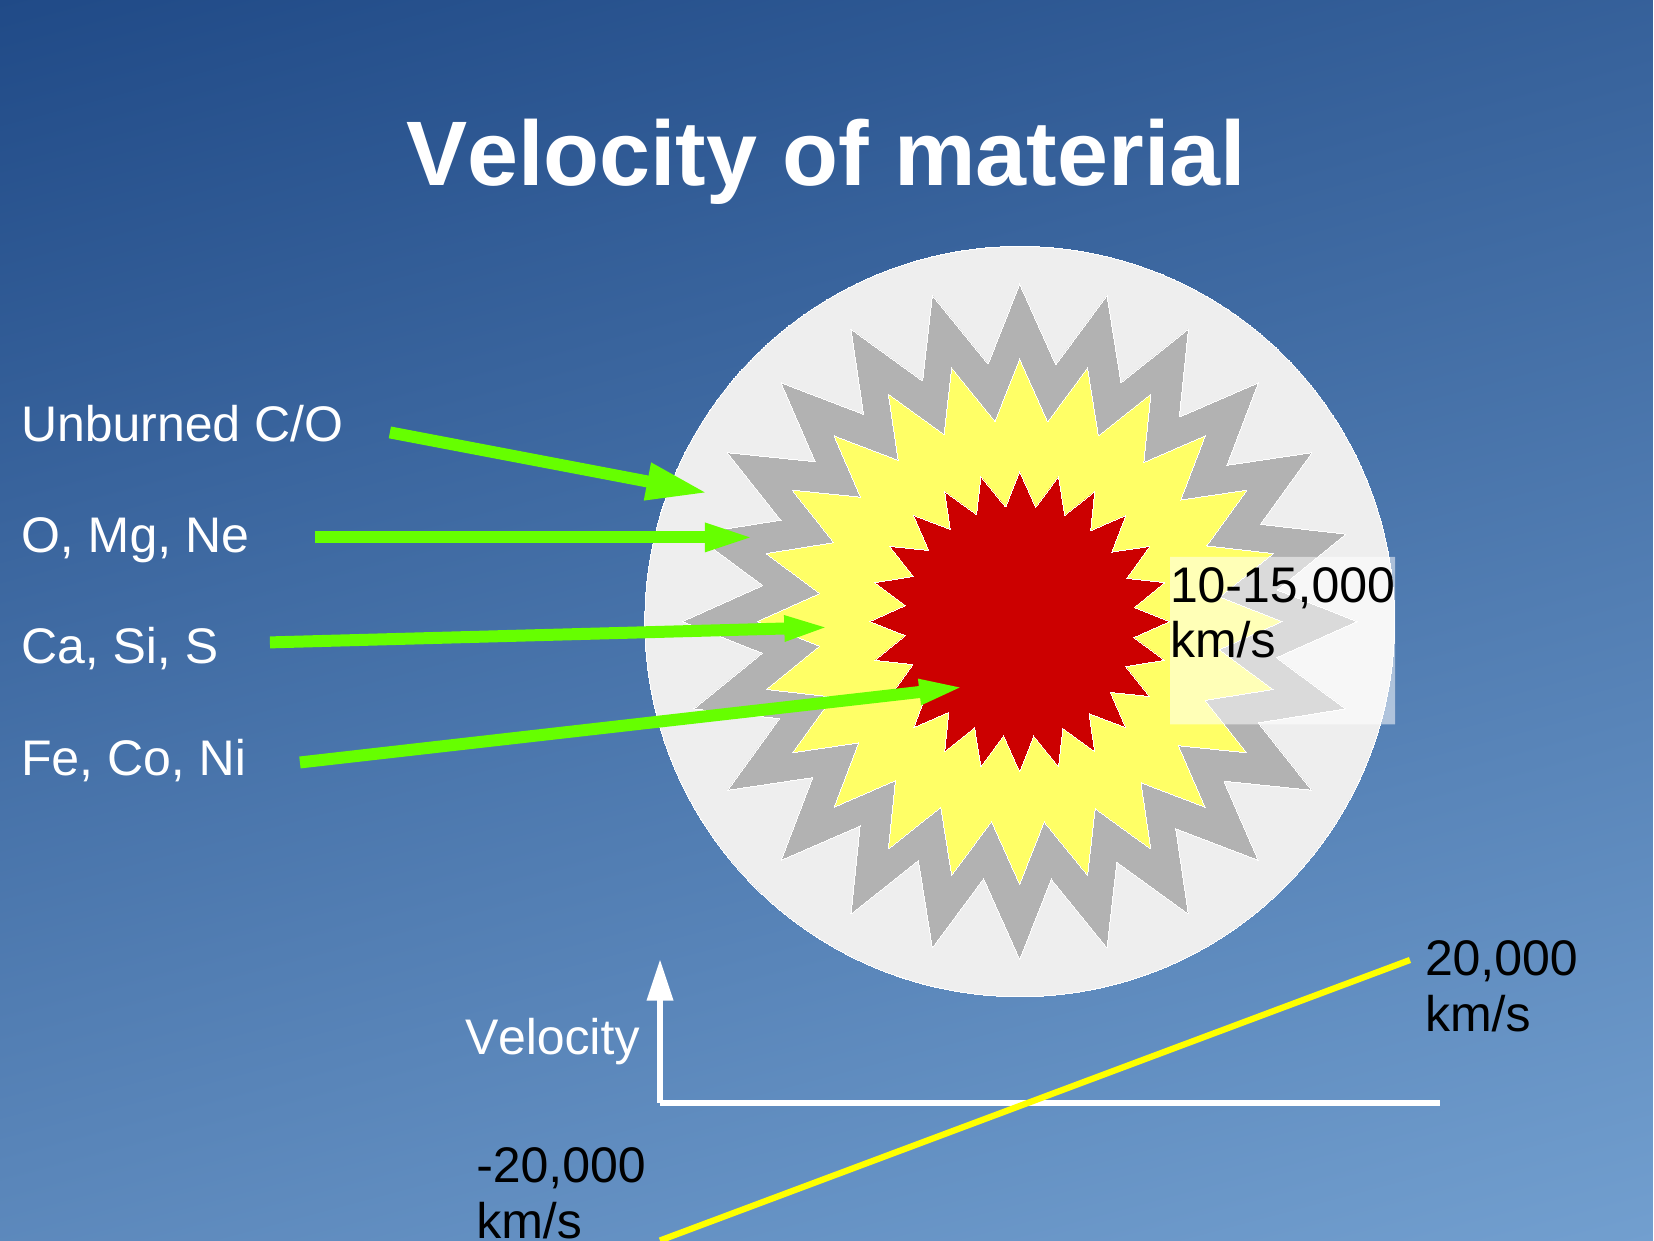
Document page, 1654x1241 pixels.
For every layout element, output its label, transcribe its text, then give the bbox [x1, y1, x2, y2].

text_box Unburned C/O O, Mg, Ne Ca, Si, S Fe, Co, Ni [21, 395, 696, 913]
text_box 10-15,000 km/s [1170, 556, 1396, 725]
text_box [696, 257, 1389, 997]
text_box Velocity [465, 1009, 721, 1066]
text_box 20,000 km/s [1425, 930, 1606, 1042]
title Velocity of material [82, 49, 1571, 257]
text_box -20,000 km/s [476, 1137, 687, 1241]
